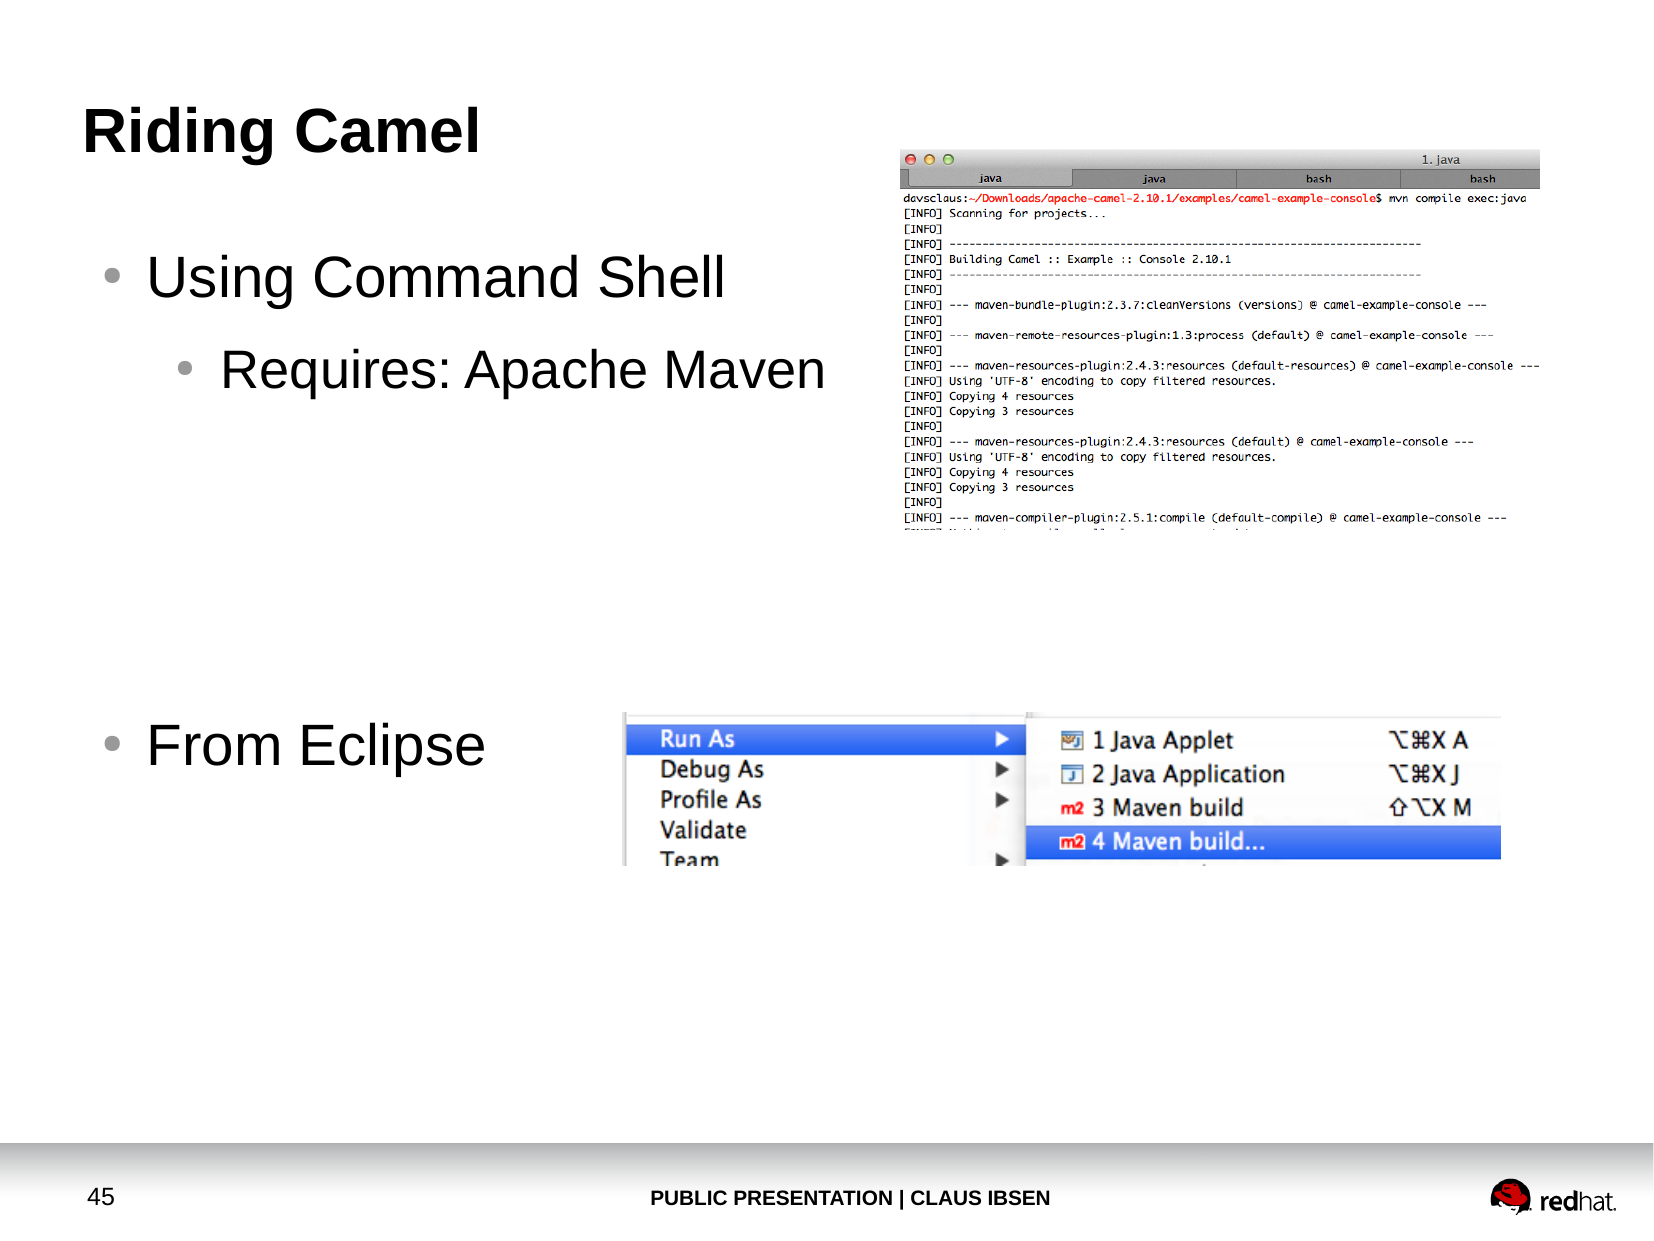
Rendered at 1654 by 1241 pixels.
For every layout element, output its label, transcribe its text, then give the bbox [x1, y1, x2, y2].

picture [0, 1143, 1654, 1241]
title Riding Camel [82, 37, 1571, 226]
list Using Command Shell Requires: Apache Maven From Eclipse [86, 244, 1576, 1039]
picture [900, 149, 1540, 530]
picture [622, 712, 1501, 866]
